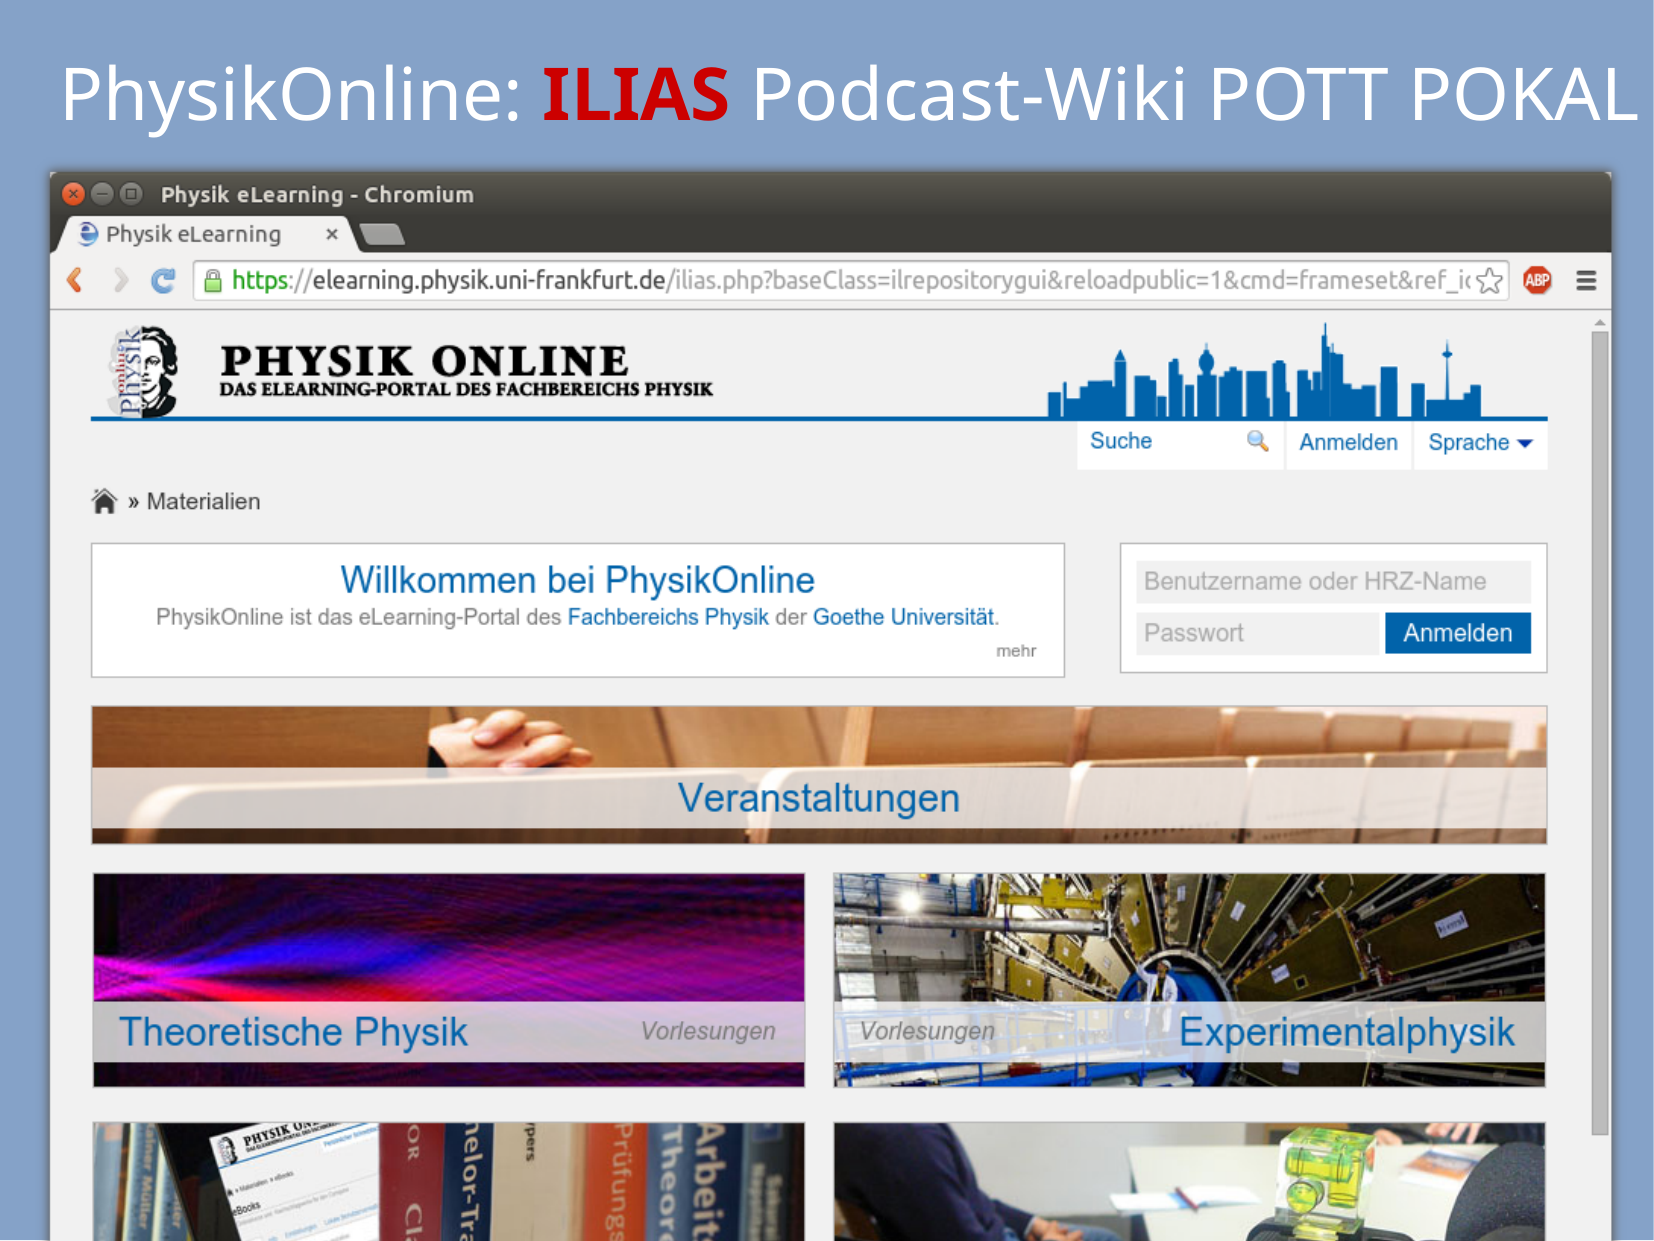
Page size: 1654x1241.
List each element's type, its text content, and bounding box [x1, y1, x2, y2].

text_box [0, 0, 1654, 1241]
picture [35, 157, 1630, 1241]
text_box PhysikOnline: ILIAS Podcast-Wiki POTT POKAL [44, 35, 1359, 497]
